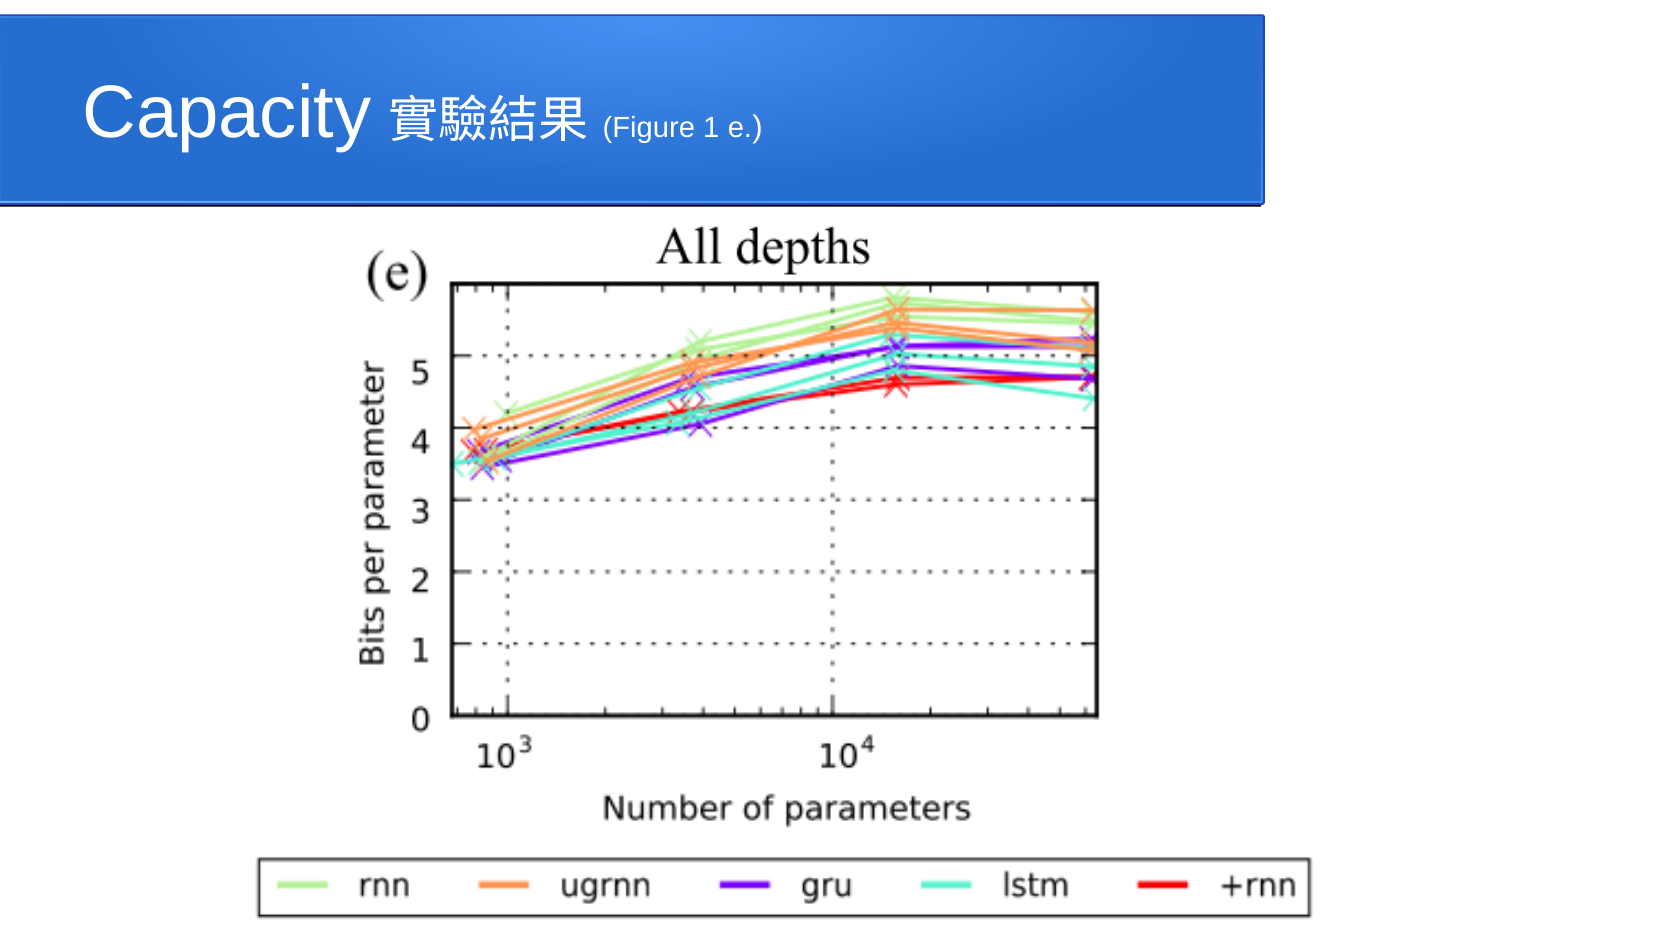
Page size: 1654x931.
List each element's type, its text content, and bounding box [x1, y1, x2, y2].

title Capacity實驗結果(Figure 1 e.) [82, 35, 1235, 189]
picture [248, 210, 1319, 931]
